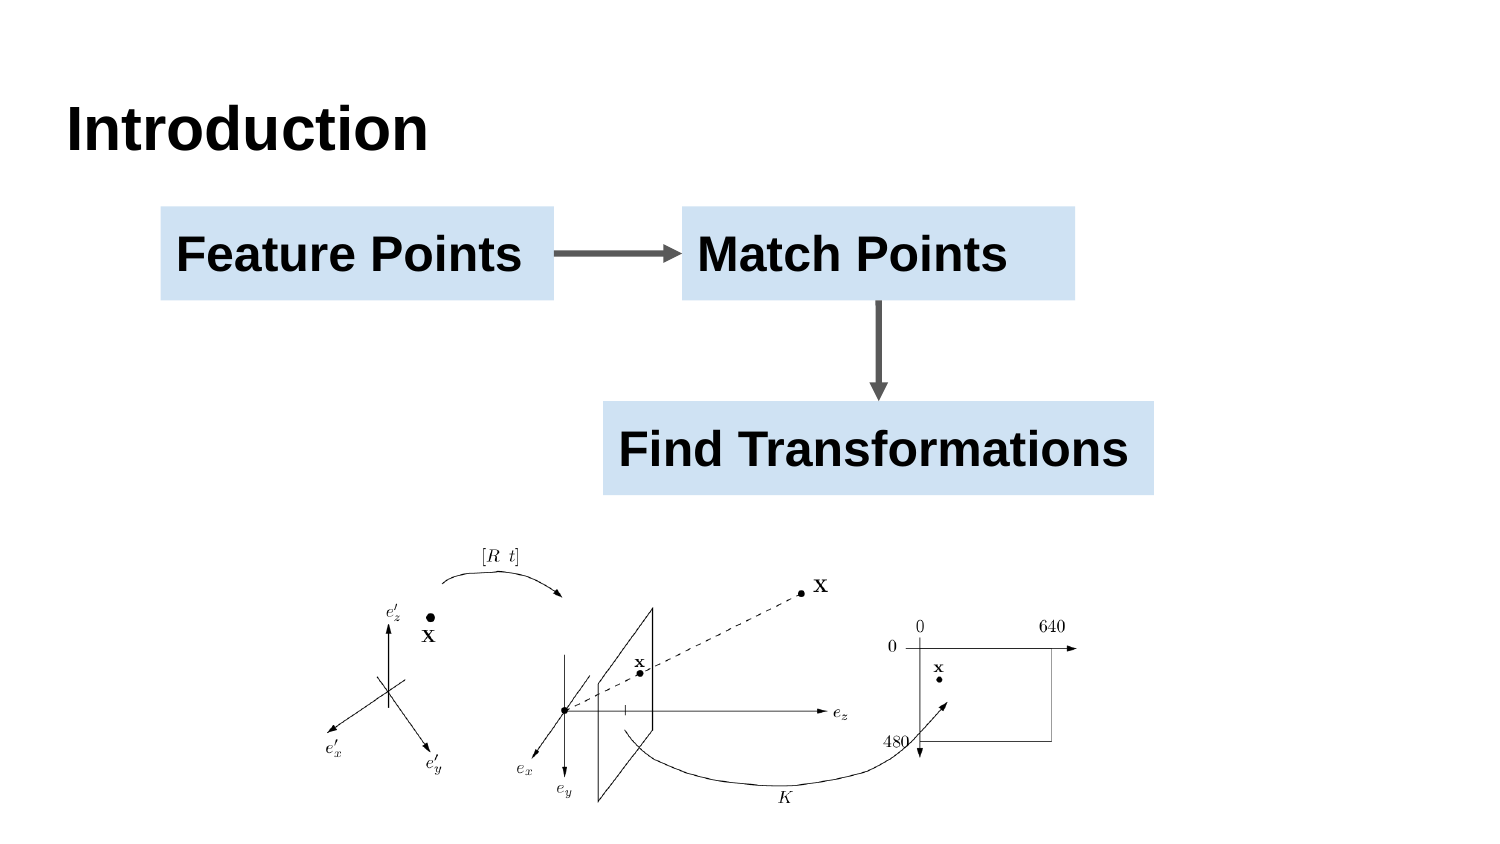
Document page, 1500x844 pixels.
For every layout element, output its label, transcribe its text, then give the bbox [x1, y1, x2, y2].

title Introduction [51, 72, 1449, 167]
picture [325, 534, 1084, 820]
text_box Feature Points [160, 206, 554, 301]
text_box Match Points [682, 206, 1076, 301]
text_box Find Transformations [603, 401, 1154, 496]
